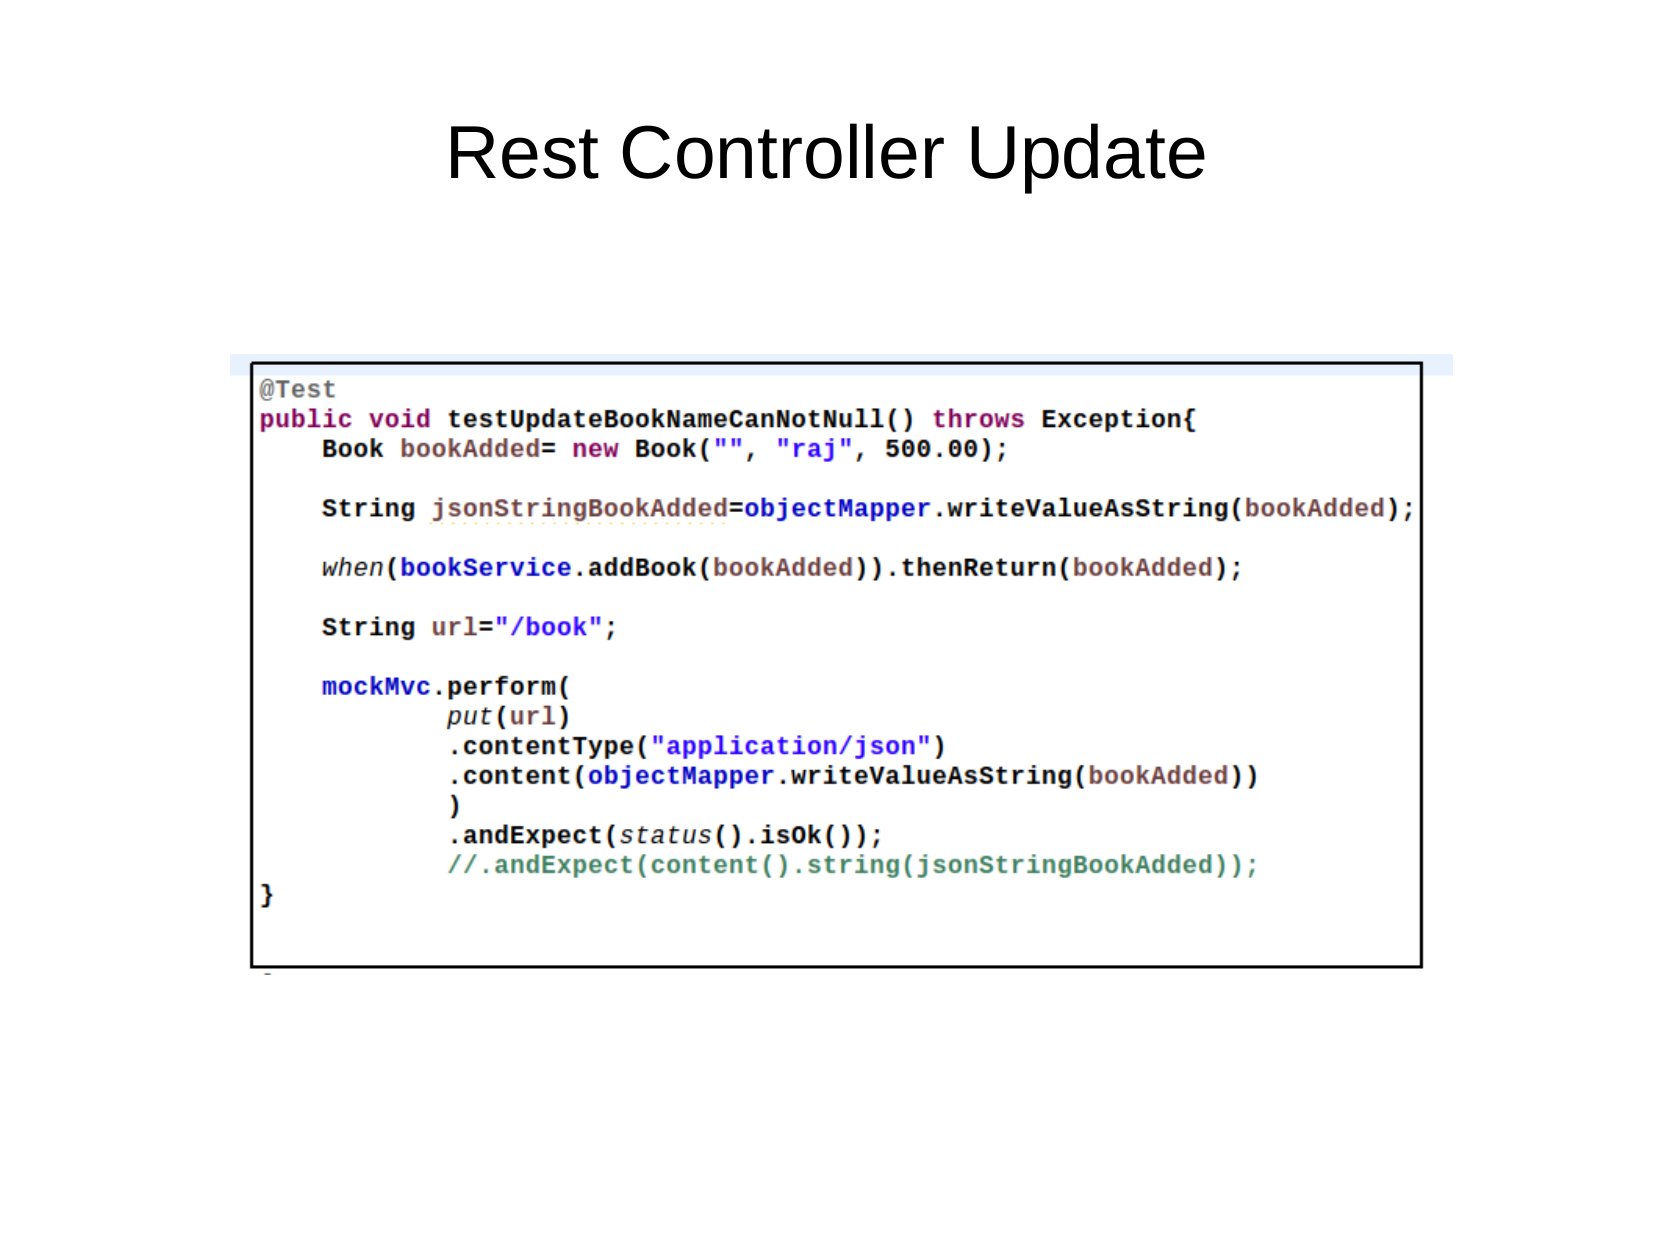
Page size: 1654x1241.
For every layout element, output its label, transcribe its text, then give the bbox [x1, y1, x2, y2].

title Rest Controller Update [82, 49, 1571, 257]
picture [230, 354, 1453, 975]
